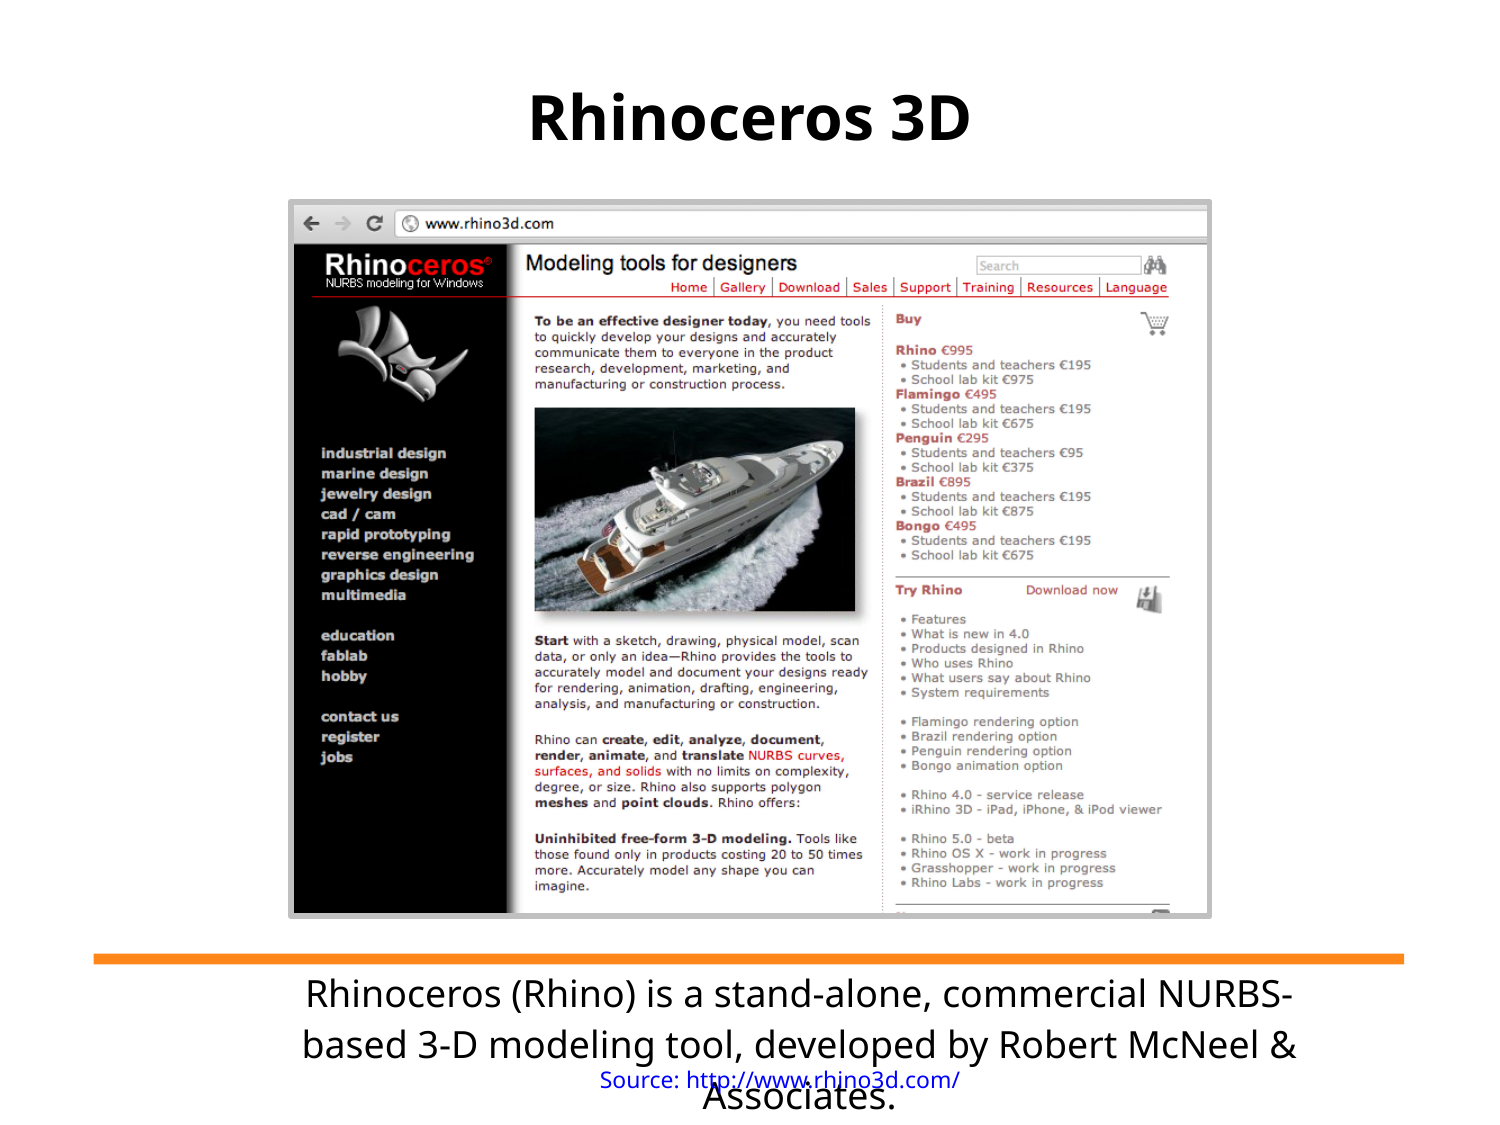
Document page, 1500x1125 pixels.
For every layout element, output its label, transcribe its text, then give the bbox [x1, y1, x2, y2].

title Rhinoceros 3D [75, 44, 1426, 188]
picture [0, 0, 1500, 1125]
text_box Source: http://www.rhino3d.com/ [585, 1056, 916, 1098]
text_box Rhinoceros (Rhino) is a stand-alone, commercial NURBS-based 3-D modeling tool, developed by Robert McNeel & Associates. [281, 960, 1319, 1064]
